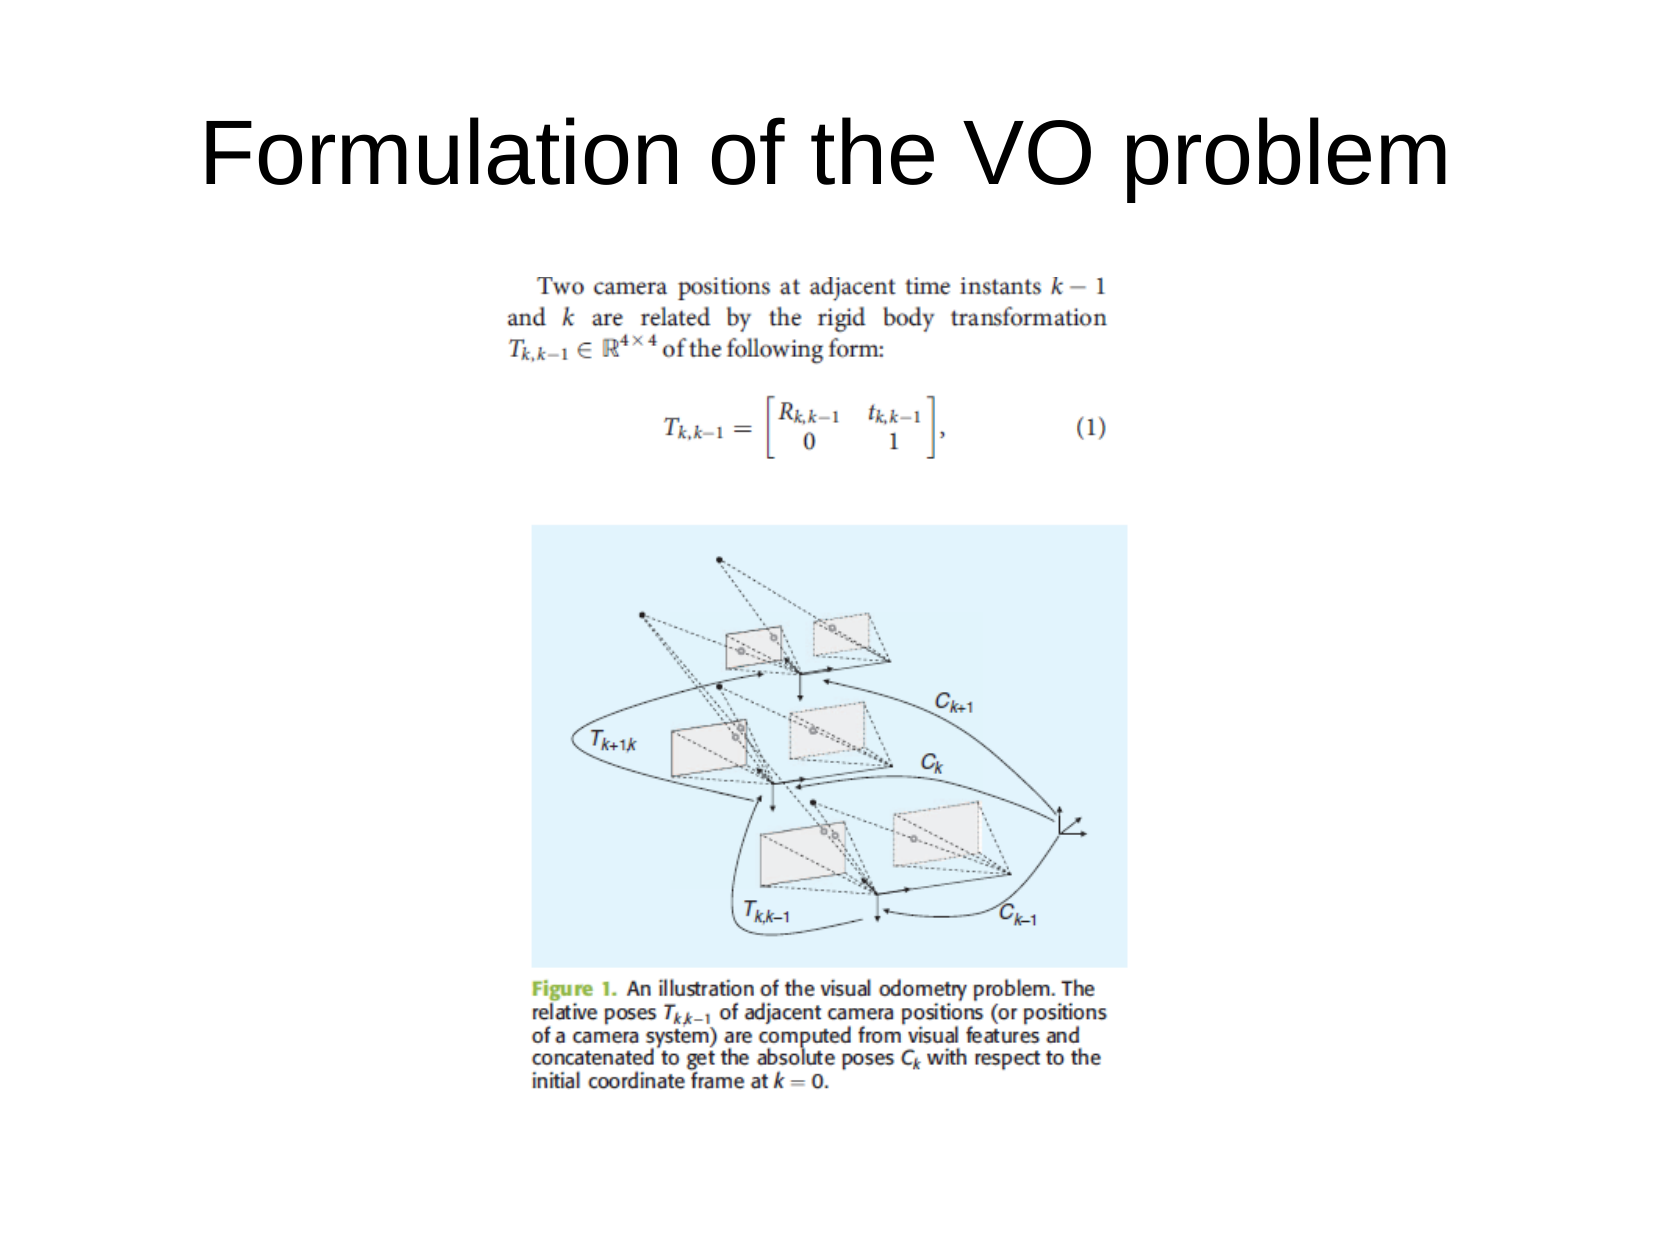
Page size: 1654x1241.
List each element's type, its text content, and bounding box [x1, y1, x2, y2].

picture [521, 519, 1134, 1104]
picture [498, 277, 1123, 473]
title Formulation of the VO problem [82, 49, 1571, 257]
